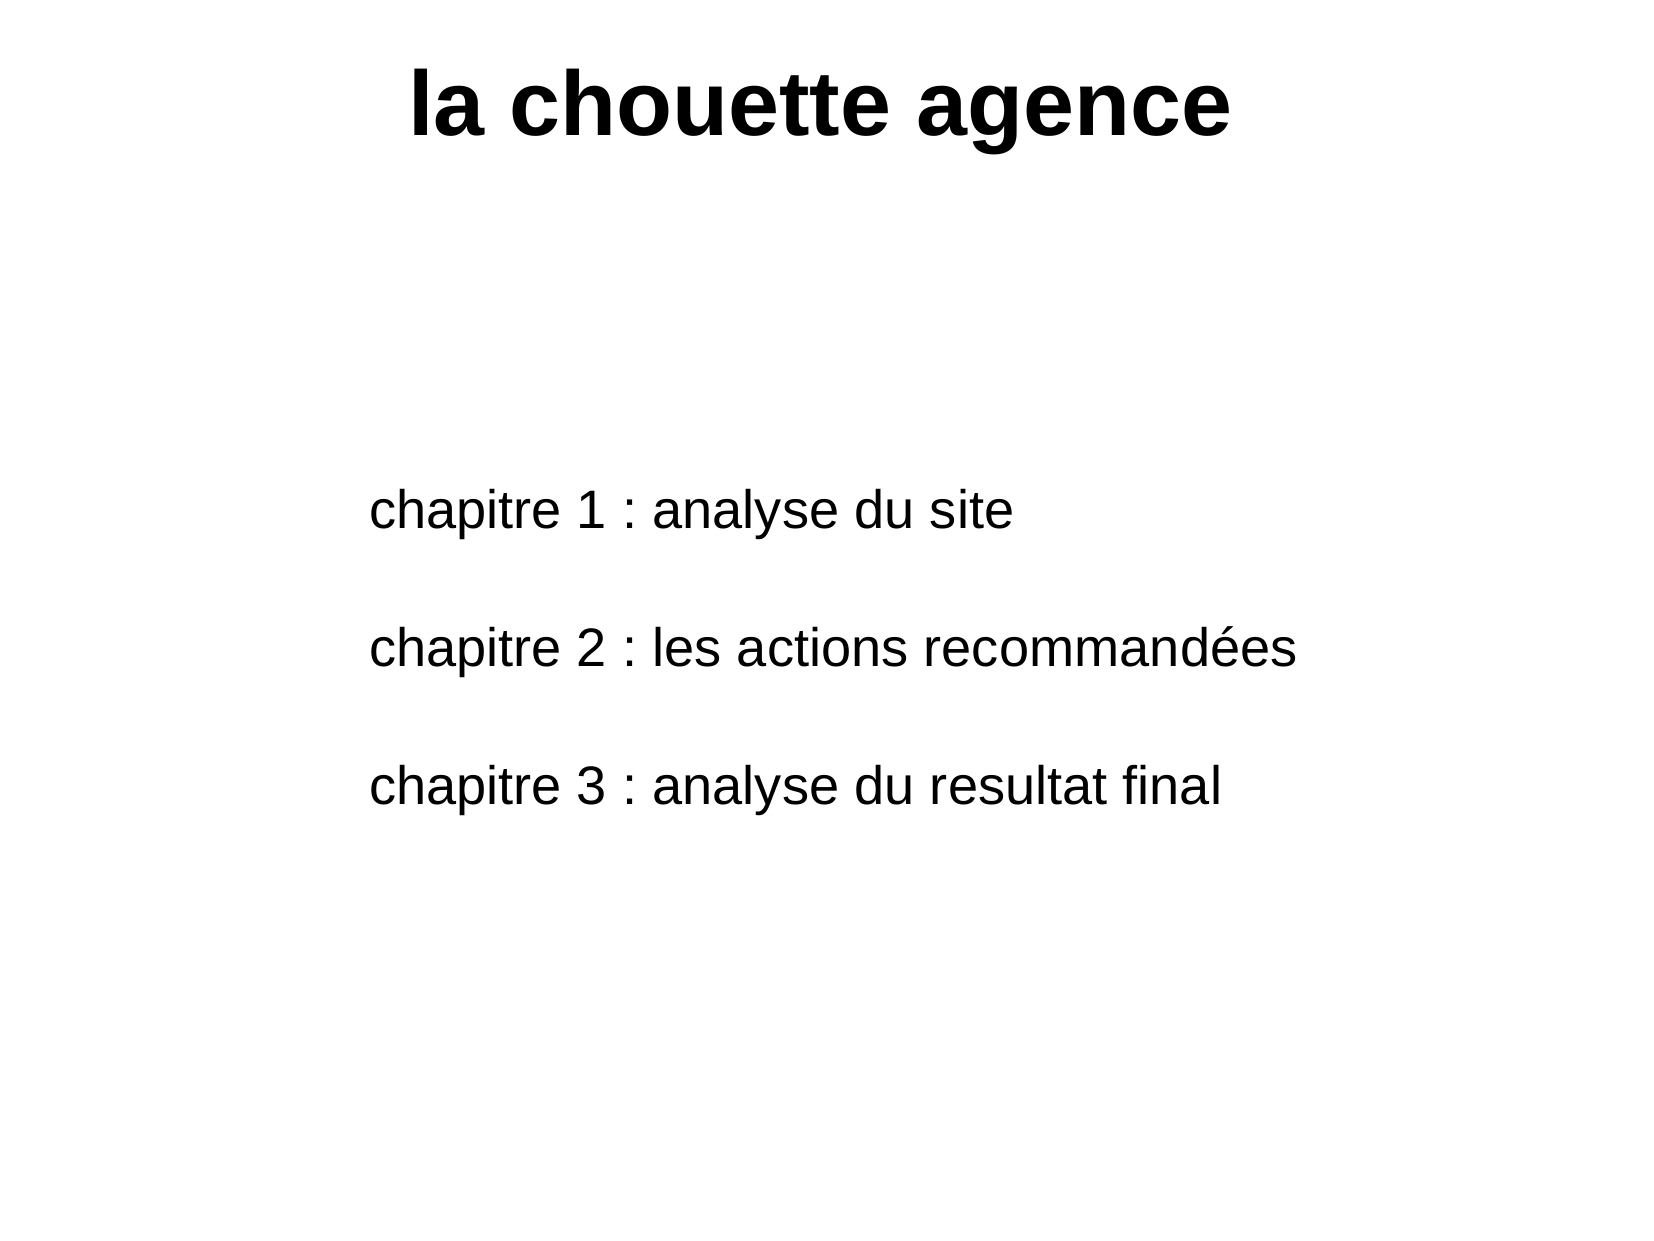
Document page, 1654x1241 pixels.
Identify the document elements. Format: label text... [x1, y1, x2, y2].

text_box chapitre 2 : les actions recommandées [354, 610, 1359, 746]
text_box chapitre 1 : analyse du site [354, 472, 1300, 582]
text_box chapitre 3 : analyse du resultat final [354, 747, 1300, 857]
title la chouette agence [76, 0, 1565, 208]
